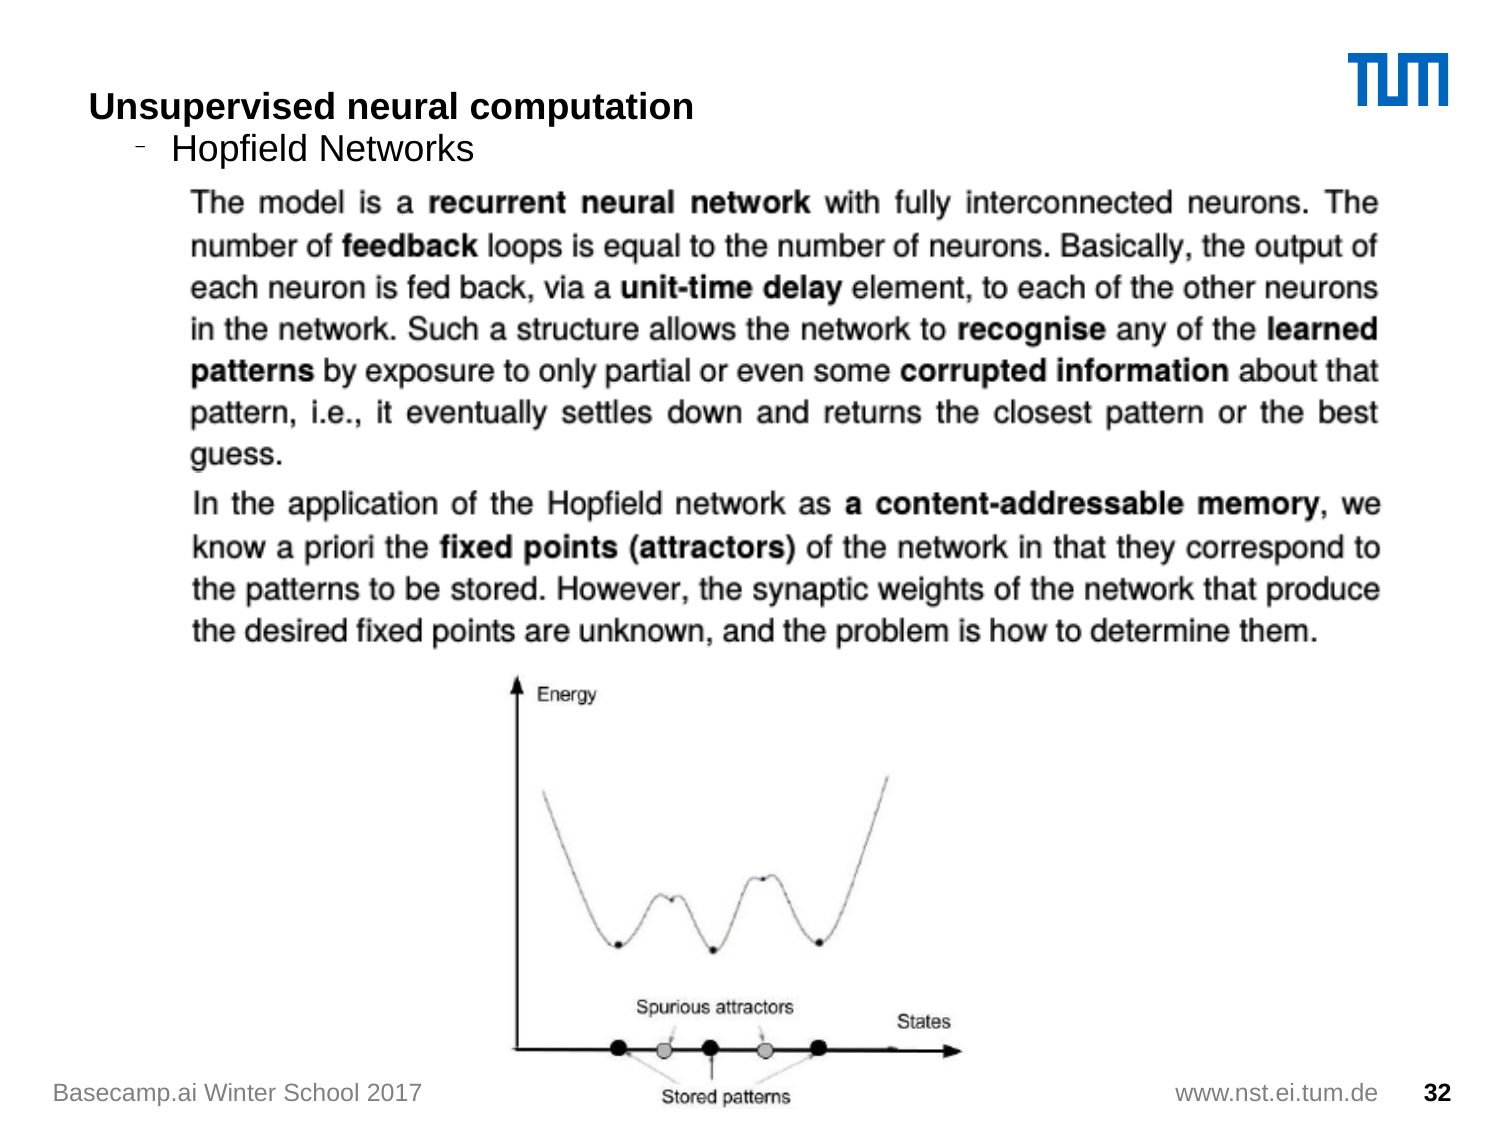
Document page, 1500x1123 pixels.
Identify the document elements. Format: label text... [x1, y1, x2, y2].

picture [490, 671, 975, 1122]
picture [177, 178, 1400, 656]
text_box Unsupervised neural computation Hopfield Networks [73, 77, 733, 343]
